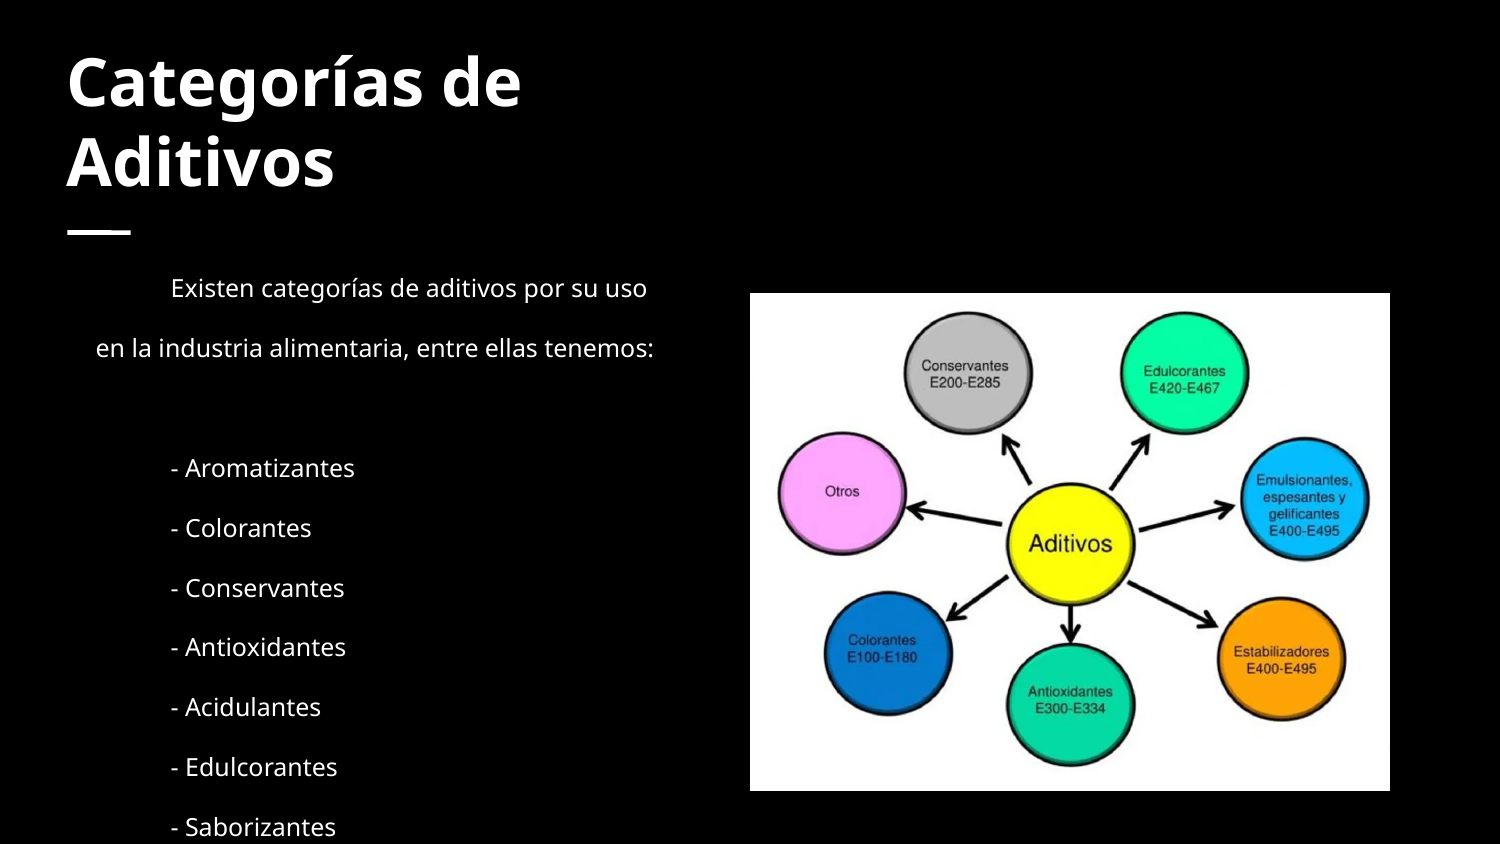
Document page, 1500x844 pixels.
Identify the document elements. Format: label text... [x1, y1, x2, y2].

title Categorías de Aditivos [51, 91, 804, 216]
picture [750, 293, 1390, 791]
list Existen categorías de aditivos por su uso en la industria alimentaria, entre ellas tenemos: - Aromatizantes - Colorantes - Conservantes - Antioxidantes - Acidulantes - Edulcorantes - Saborizantes - Emulsionantes [51, 227, 692, 742]
